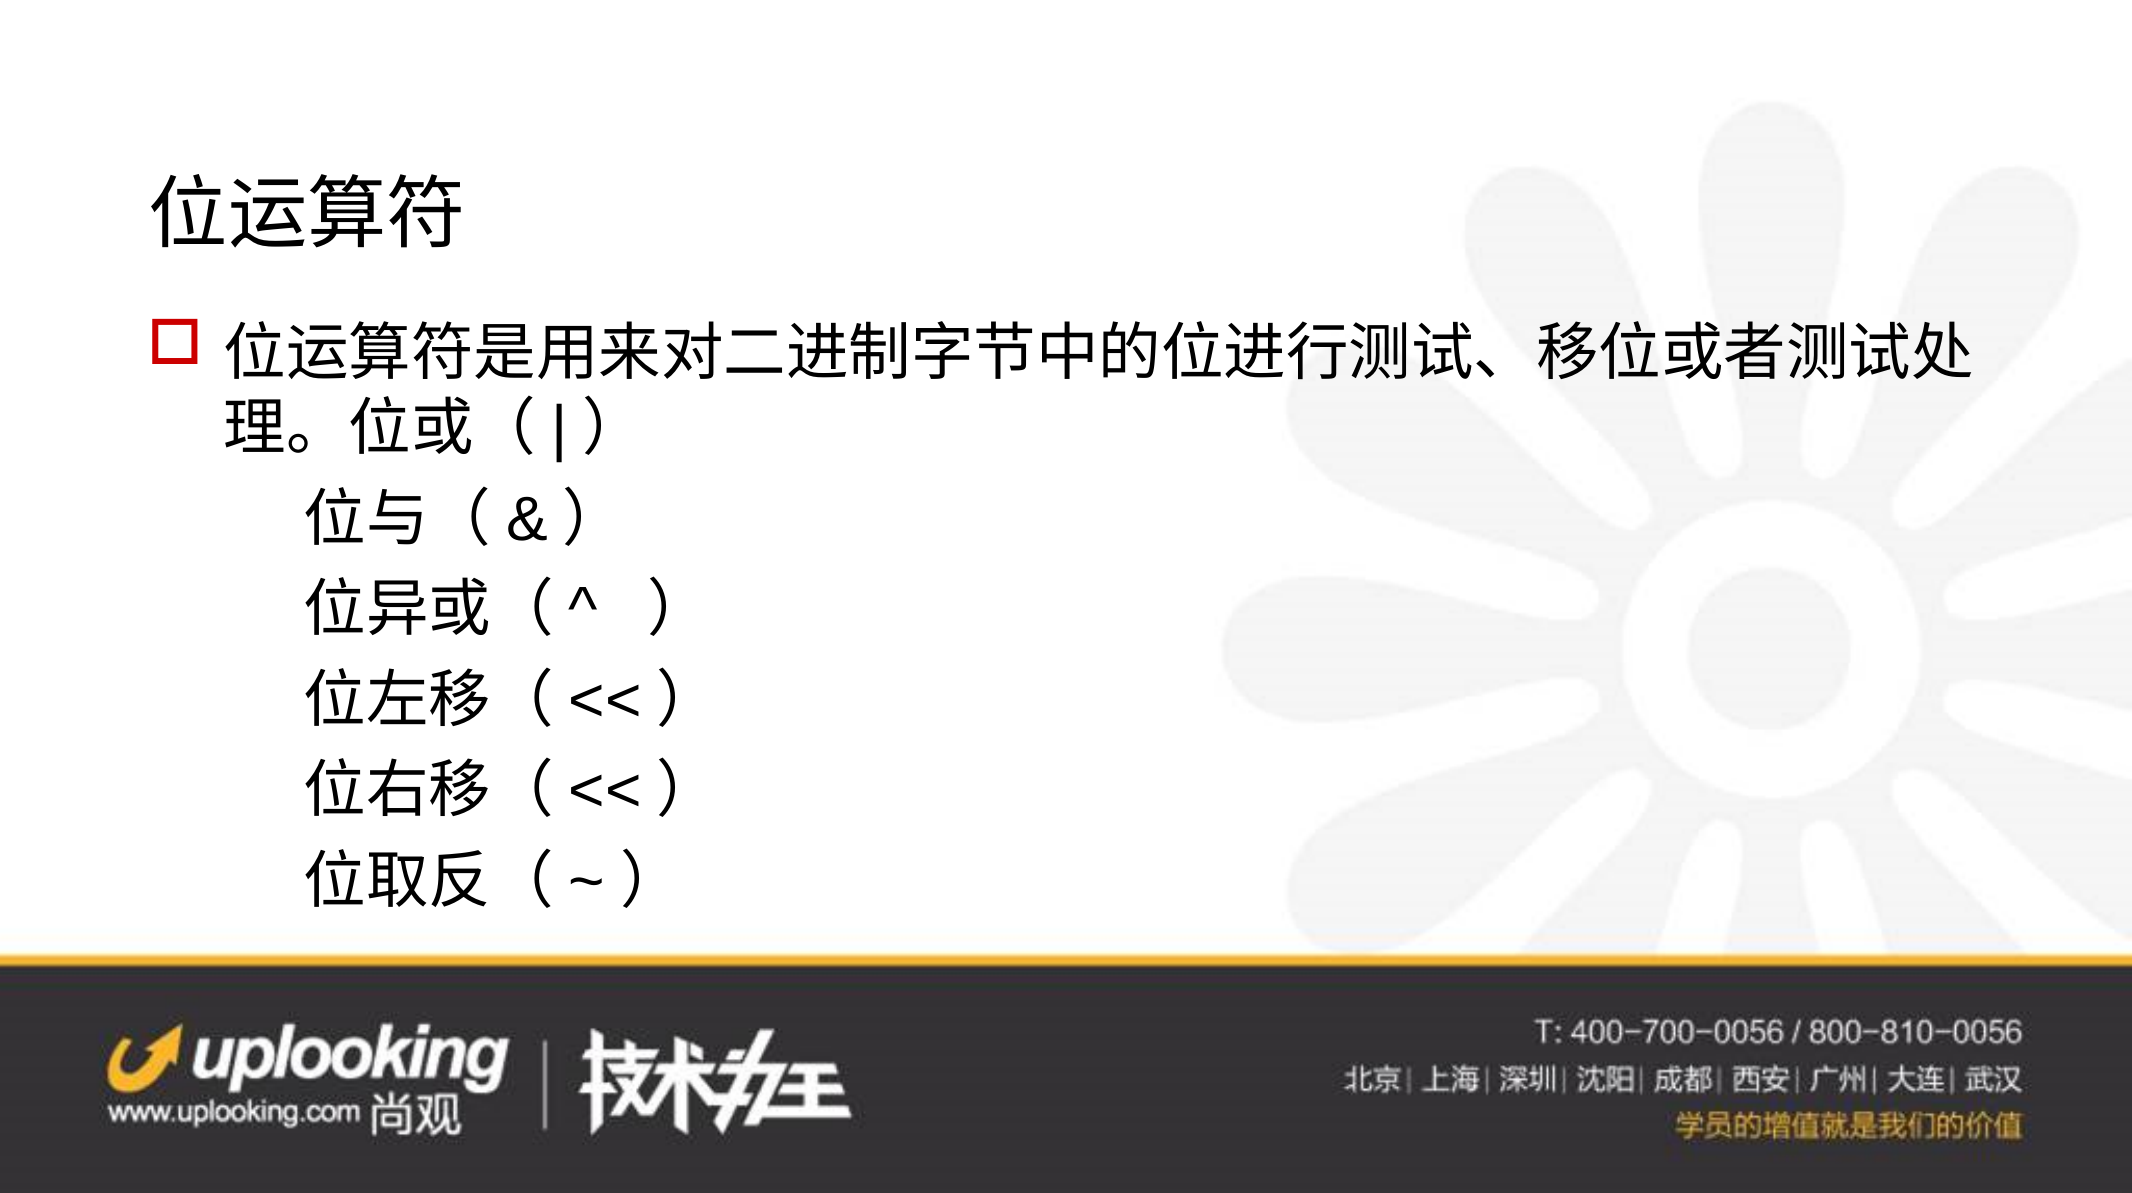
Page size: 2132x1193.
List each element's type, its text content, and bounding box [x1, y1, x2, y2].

picture [0, 0, 2132, 1193]
text_box 位运算符是用来对二进制字节中的位进行测试、移位或者测试处理。位或（|） 位与（&） 位异或（^ ） 位左移（<<） 位右移（<<） 位取反（~） [132, 304, 1998, 1048]
text_box 位运算符 [133, 52, 2000, 265]
